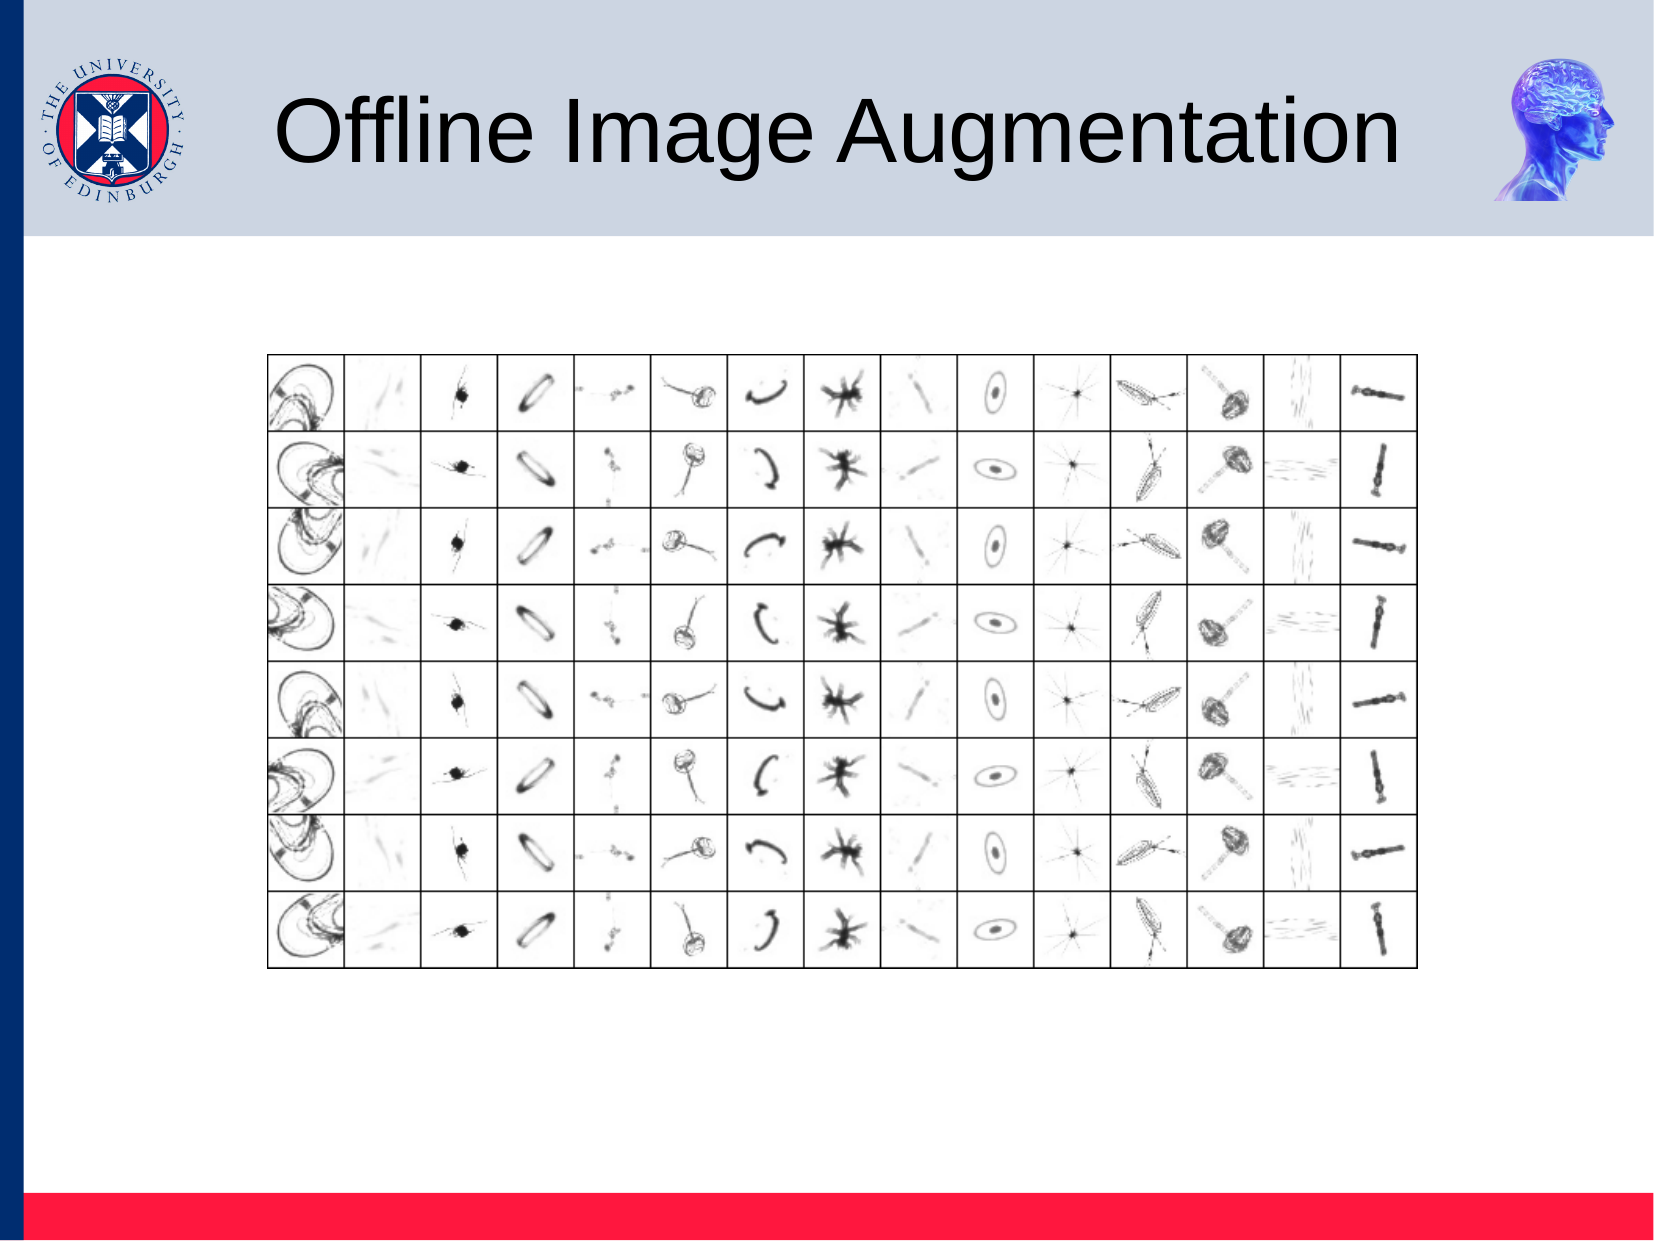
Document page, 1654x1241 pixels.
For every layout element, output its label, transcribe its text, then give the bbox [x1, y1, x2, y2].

title Offline Image Augmentation [183, 49, 1494, 213]
picture [38, 56, 183, 205]
picture [1494, 58, 1615, 201]
picture [267, 354, 1418, 969]
